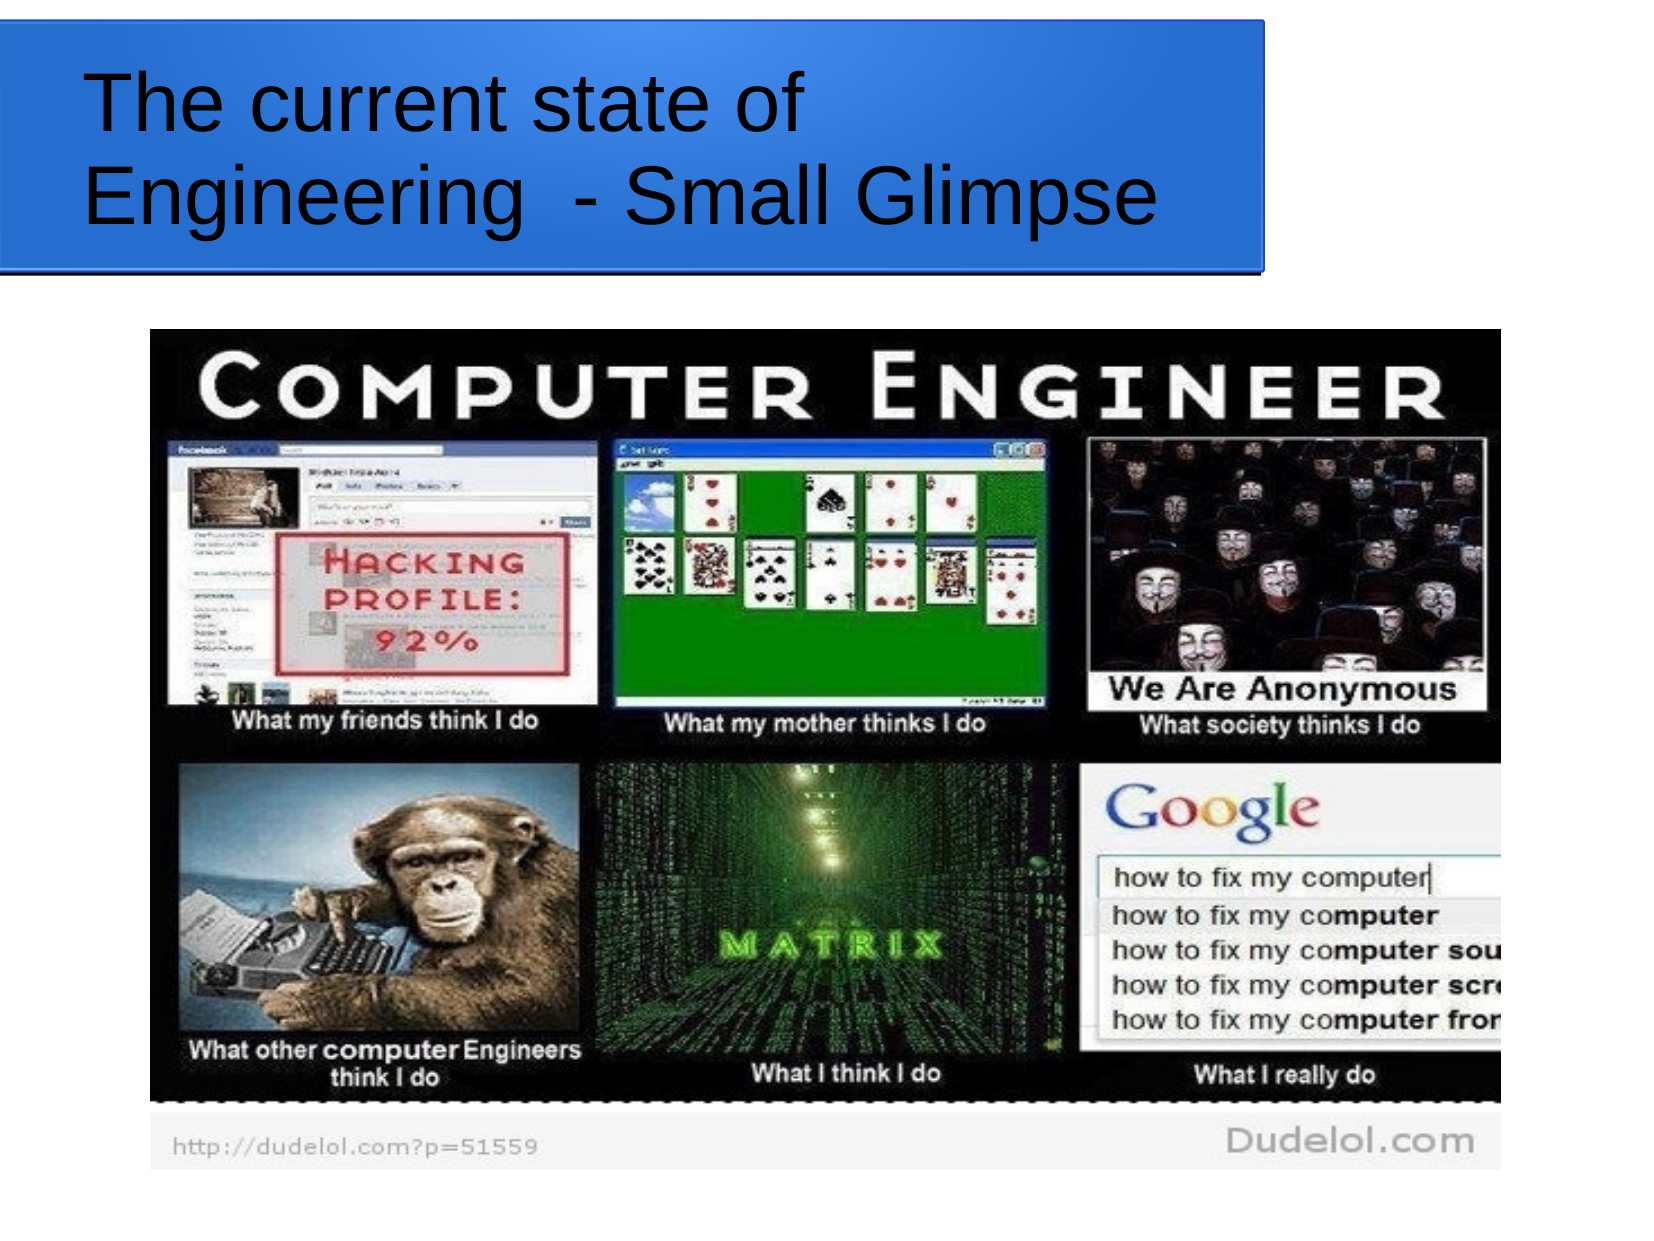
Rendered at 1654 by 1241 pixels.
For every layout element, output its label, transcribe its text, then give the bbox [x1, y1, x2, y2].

title The current state of Engineering - Small Glimpse [82, 47, 1235, 252]
picture [150, 329, 1501, 1171]
